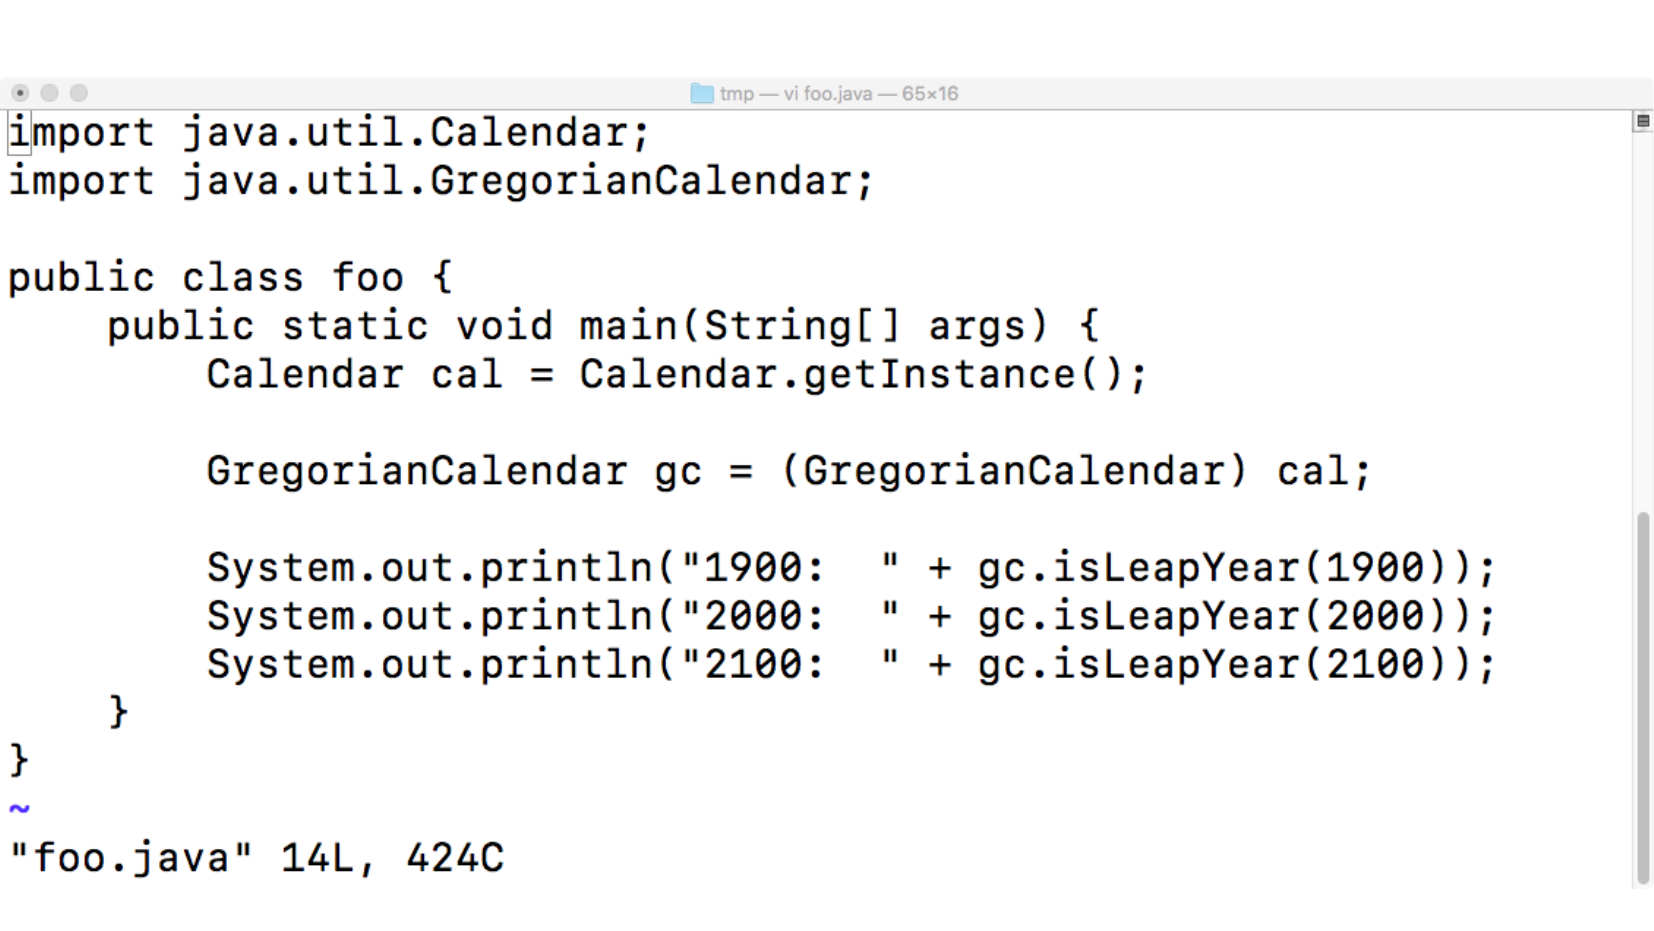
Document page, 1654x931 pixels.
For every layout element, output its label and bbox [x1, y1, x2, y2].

picture [0, 77, 1654, 889]
